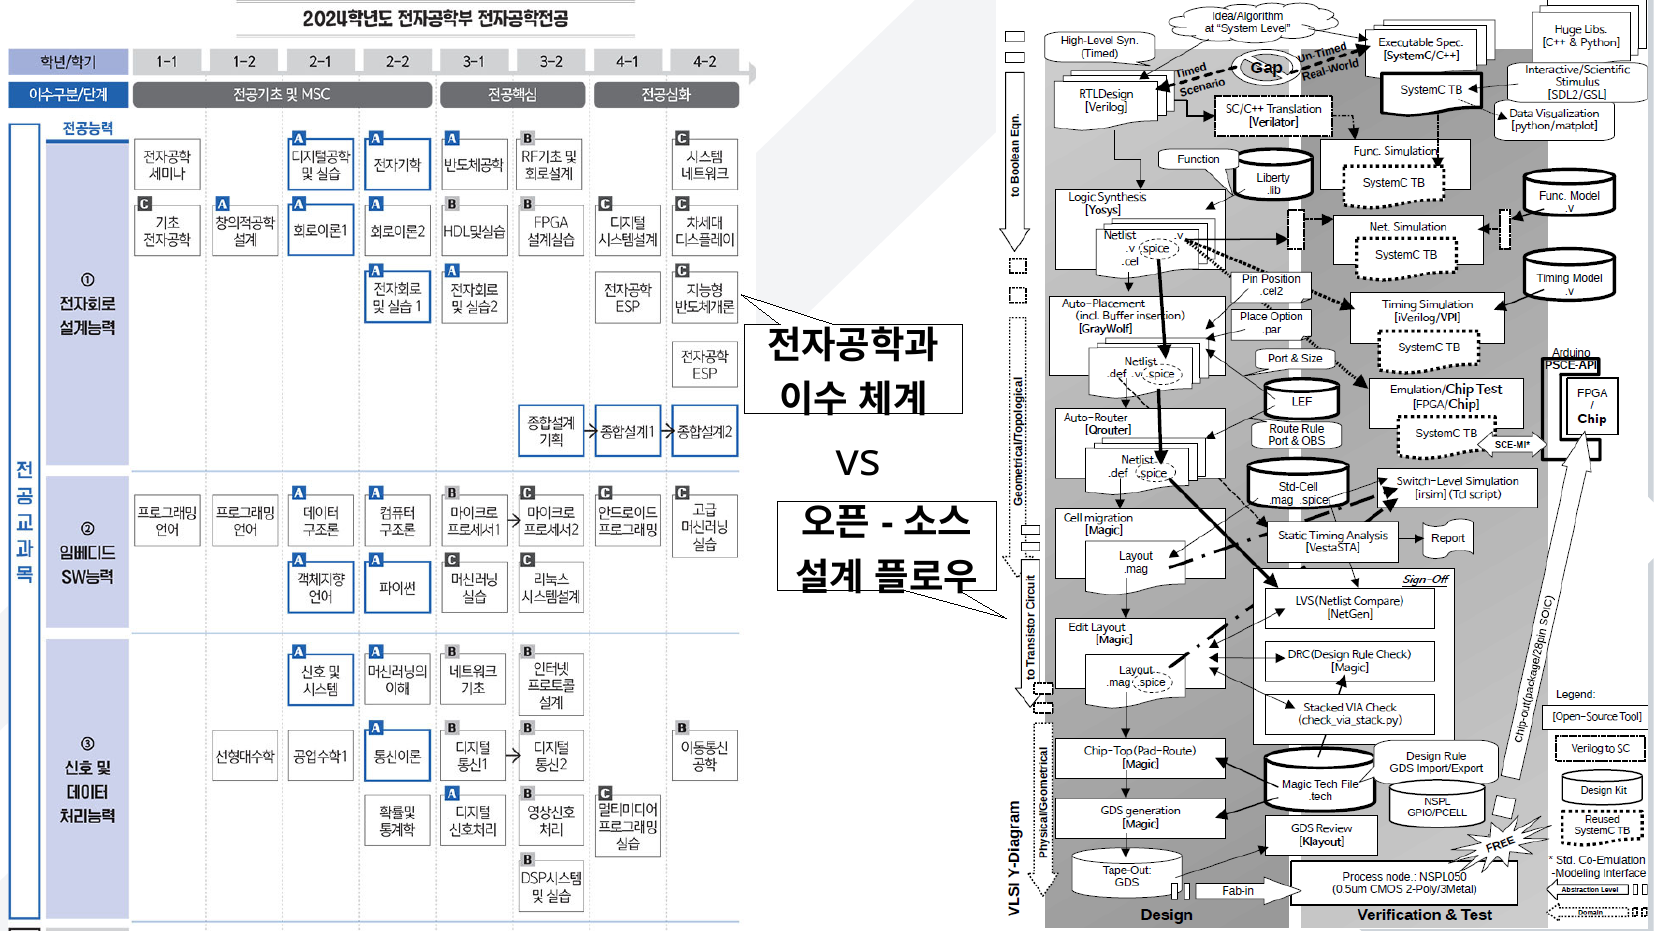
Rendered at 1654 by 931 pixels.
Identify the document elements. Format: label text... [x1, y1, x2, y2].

text_box 전자공학과 이수 체계 [741, 294, 963, 414]
text_box vs [820, 419, 969, 497]
text_box 오픈-소스 설계 플로우 [777, 501, 1007, 619]
picture [8, 0, 756, 931]
picture [996, 0, 1648, 929]
